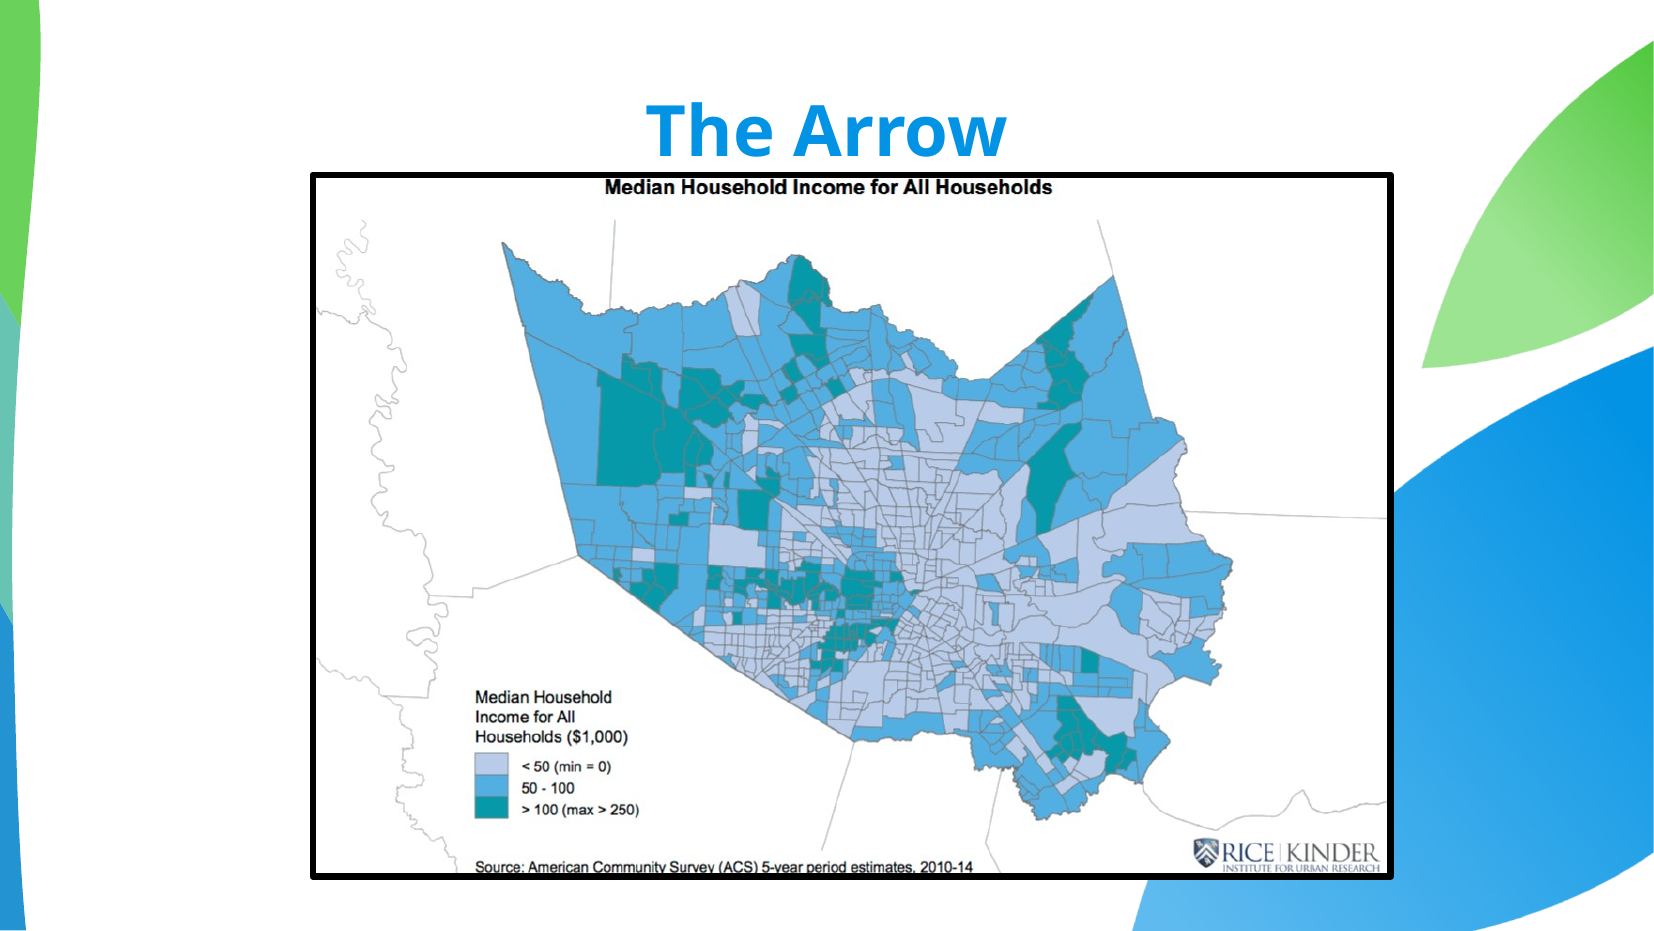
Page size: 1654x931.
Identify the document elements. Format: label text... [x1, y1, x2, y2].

picture [1133, 178, 1654, 930]
picture [315, 177, 1388, 874]
picture [1133, 41, 1654, 78]
text_box The Arrow [0, 78, 1654, 178]
